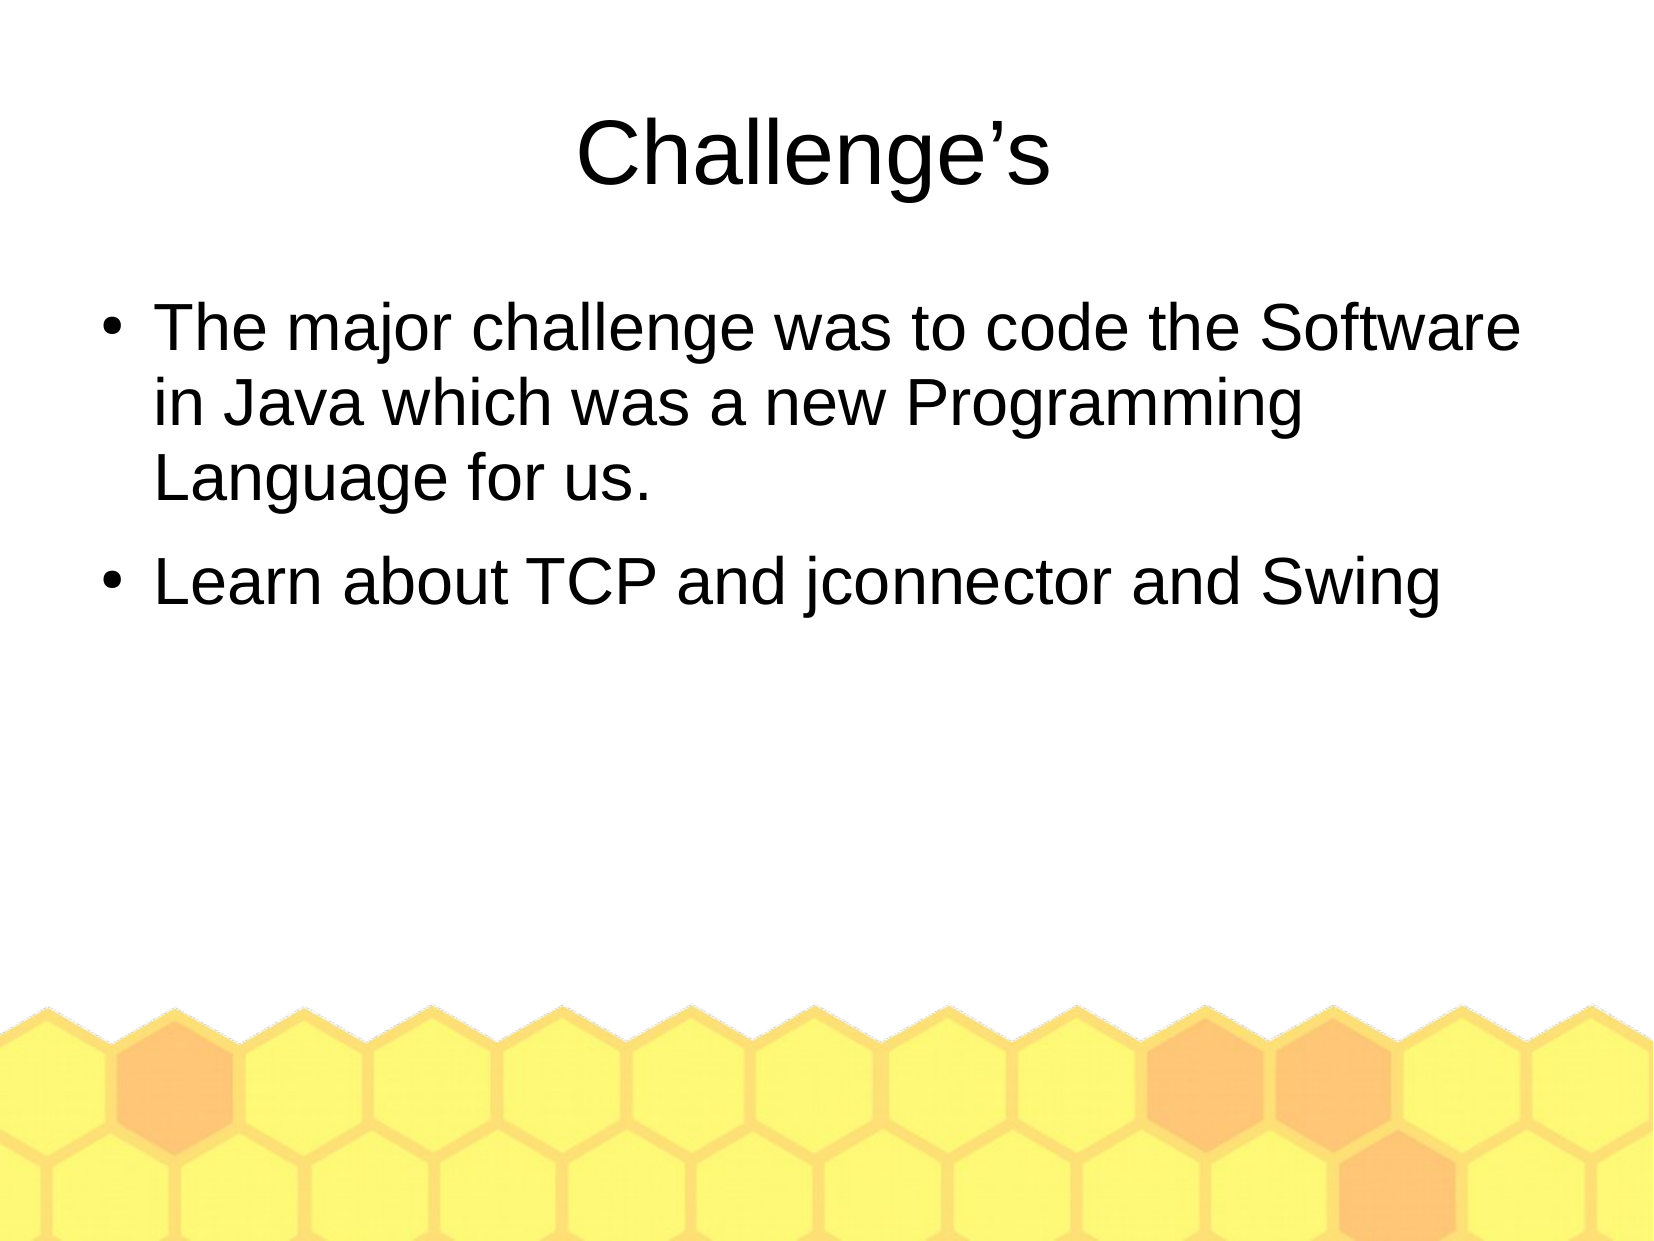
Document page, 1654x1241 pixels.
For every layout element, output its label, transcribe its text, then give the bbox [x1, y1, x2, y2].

picture [0, 1001, 1654, 1241]
list The major challenge was to code the Software in Java which was a new Programming Language for us. Learn about TCP and jconnector and Swing [82, 290, 1571, 1010]
title Challenge’s [82, 49, 1571, 257]
